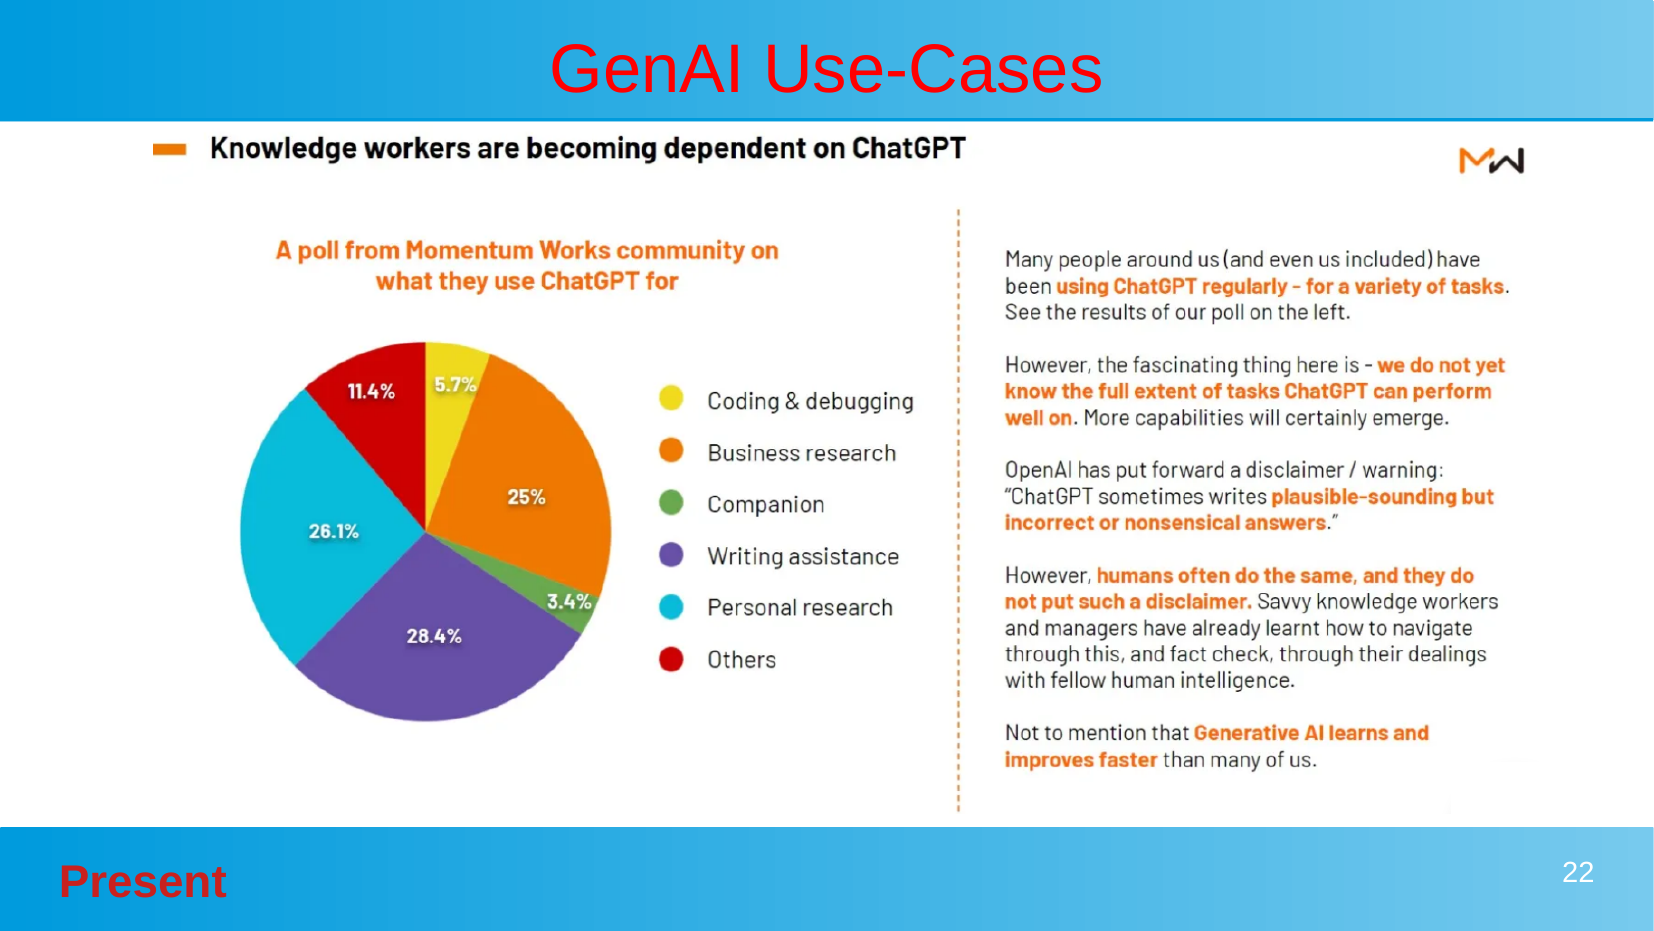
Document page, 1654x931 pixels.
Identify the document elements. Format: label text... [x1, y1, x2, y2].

title GenAI Use-Cases [59, 29, 1595, 108]
picture [136, 123, 1556, 814]
